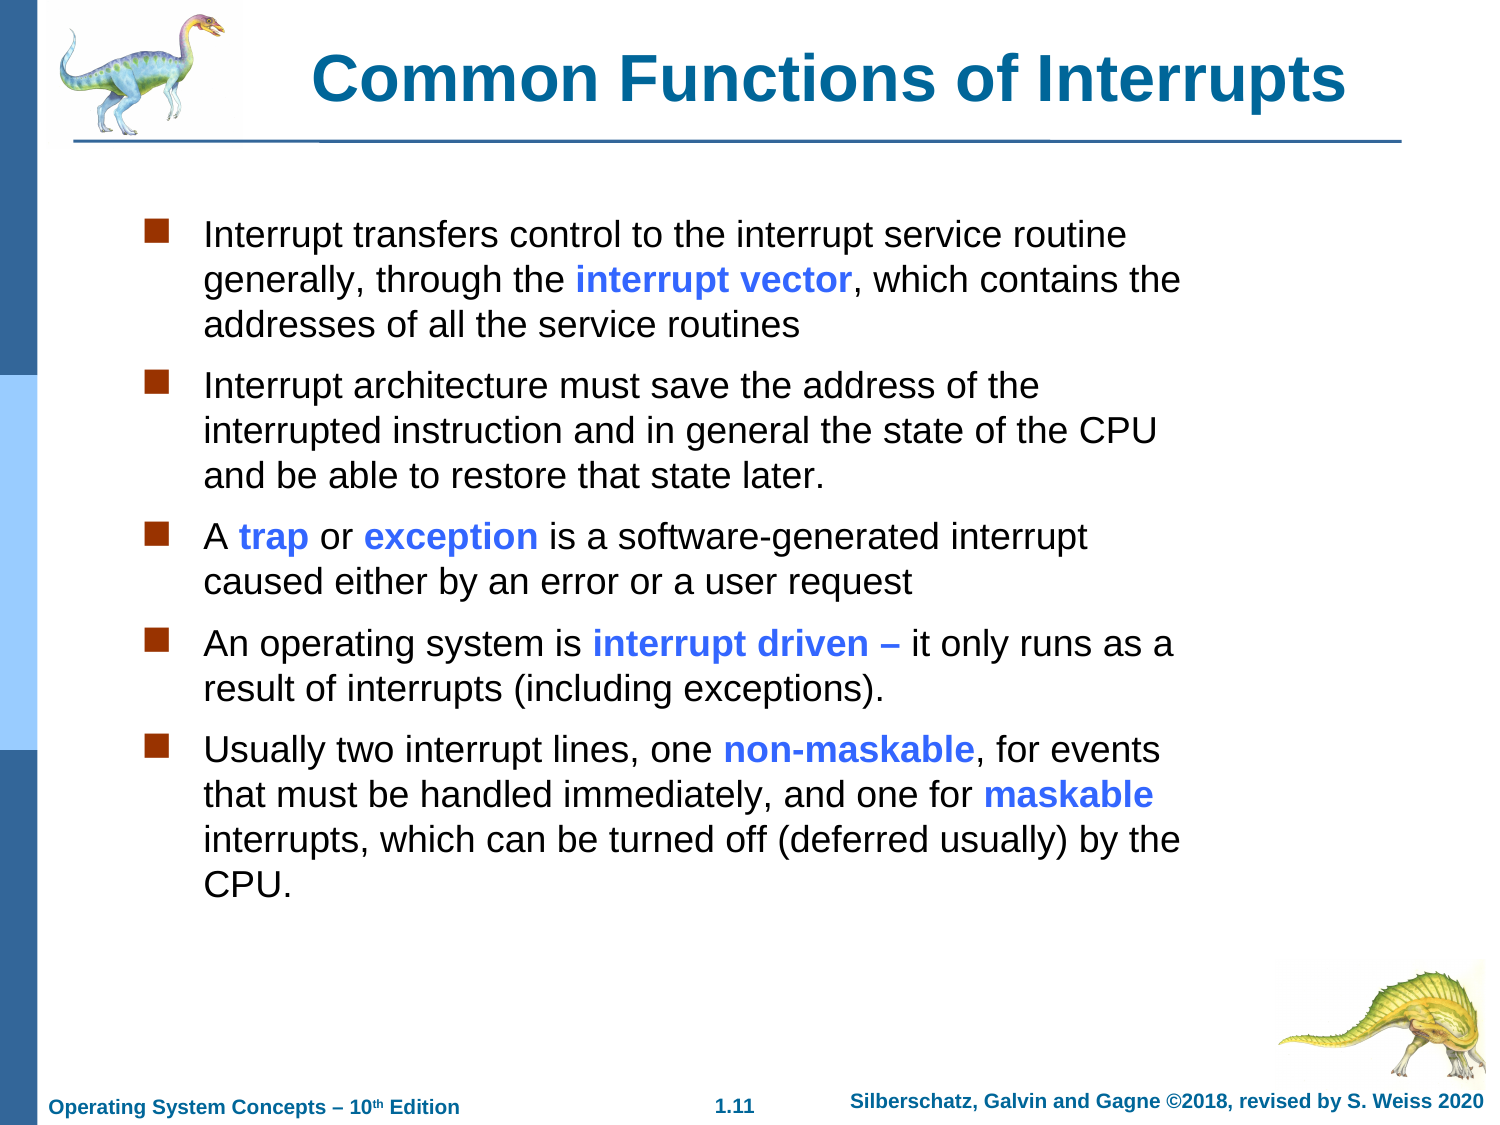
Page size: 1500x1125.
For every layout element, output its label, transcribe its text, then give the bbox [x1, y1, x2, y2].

picture [46, 0, 243, 149]
picture [1275, 959, 1486, 1090]
text_box Common Functions of Interrupts [155, 27, 1500, 122]
text_box Interrupt transfers control to the interrupt service routine generally, through the interrupt vector, which contains the addresses of all the service routines Interrupt architecture must save the address of the interrupted instruction and in general the state of the CPU and be able to restore that state later. A trap or exception is a software-generated interrupt caused either by an error or a user request An operating system is interrupt driven – it only runs as a result of interrupts (including exceptions). Usually two interrupt lines, one non-maskable, for events that must be handled immediately, and one for maskable interrupts, which can be turned off (deferred usually) by the CPU. [132, 202, 1211, 946]
